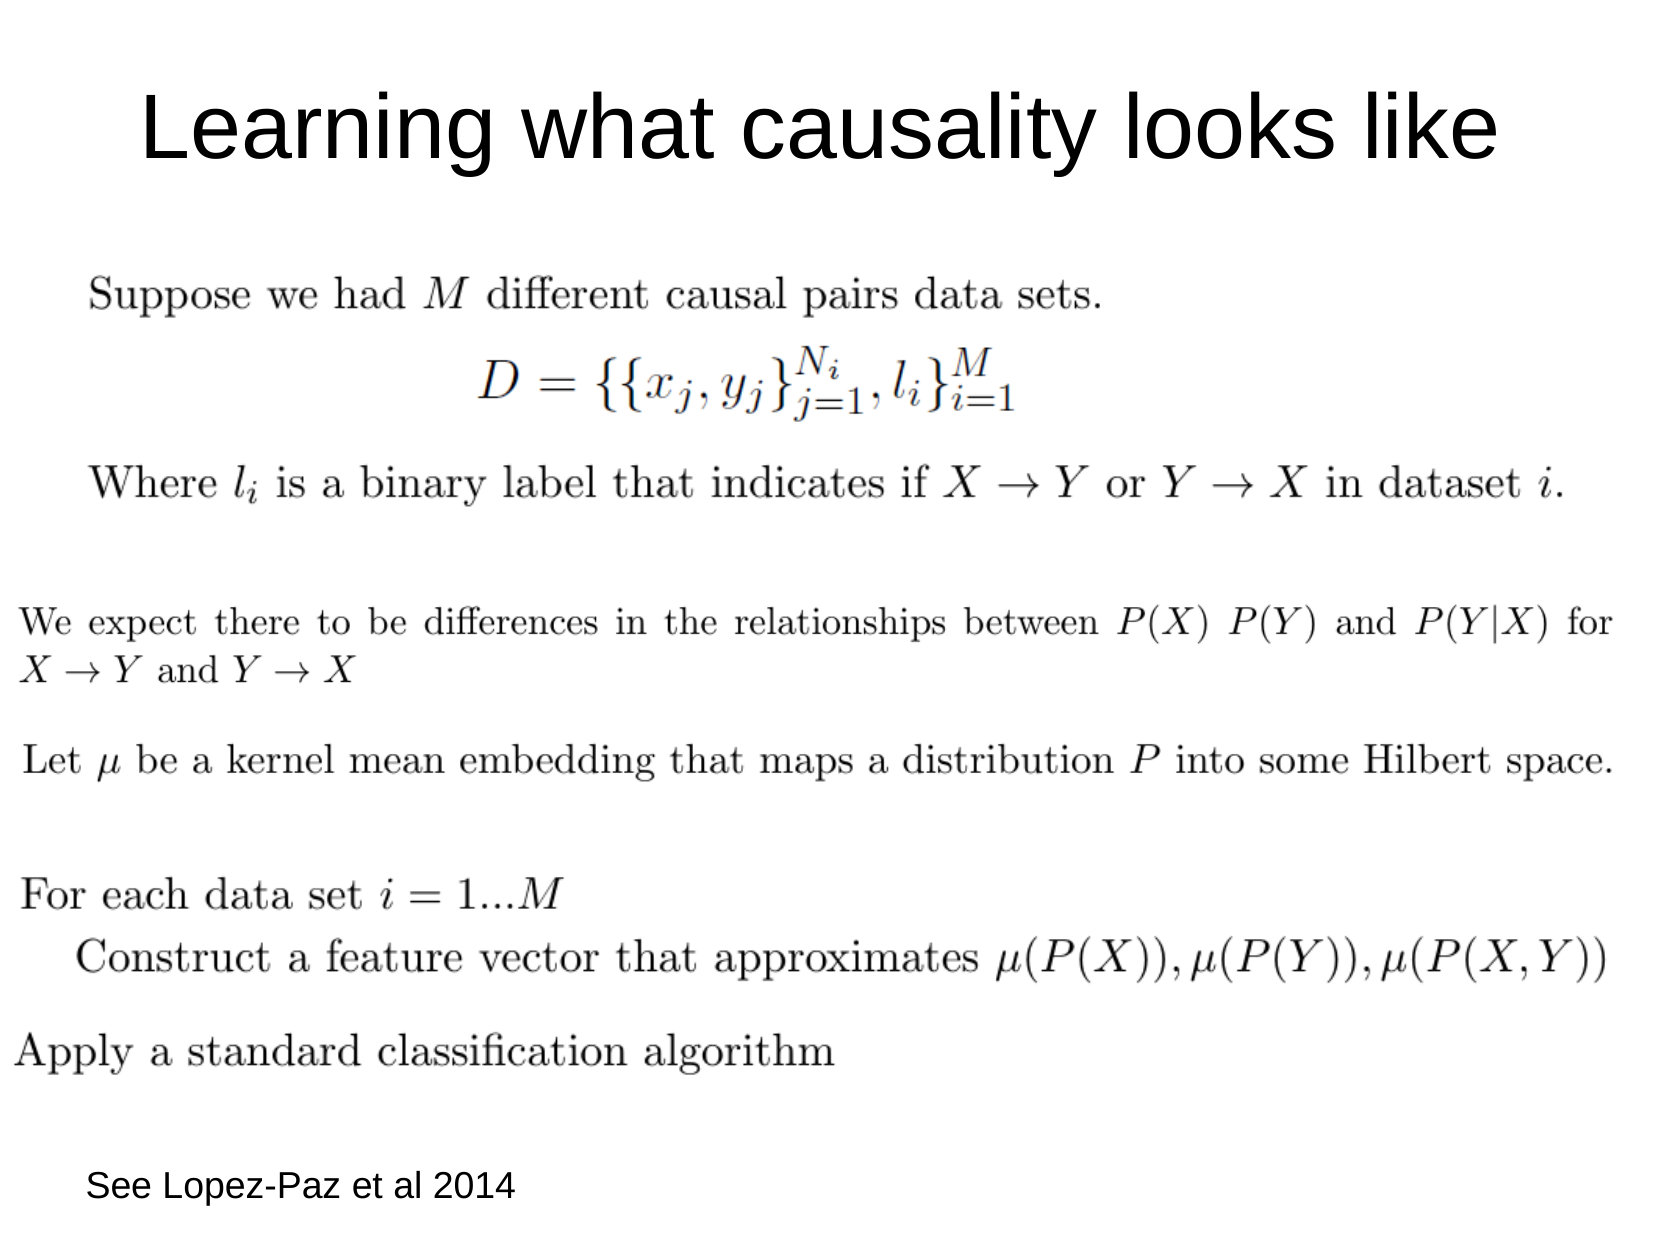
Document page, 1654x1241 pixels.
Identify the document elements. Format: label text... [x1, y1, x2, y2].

picture [5, 854, 1630, 1002]
text_box See Lopez-Paz et al 2014 [70, 1157, 1205, 1215]
picture [66, 255, 1595, 532]
picture [11, 720, 1654, 806]
picture [0, 590, 1654, 697]
picture [7, 1015, 886, 1116]
title Learning what causality looks like [35, 23, 1607, 231]
